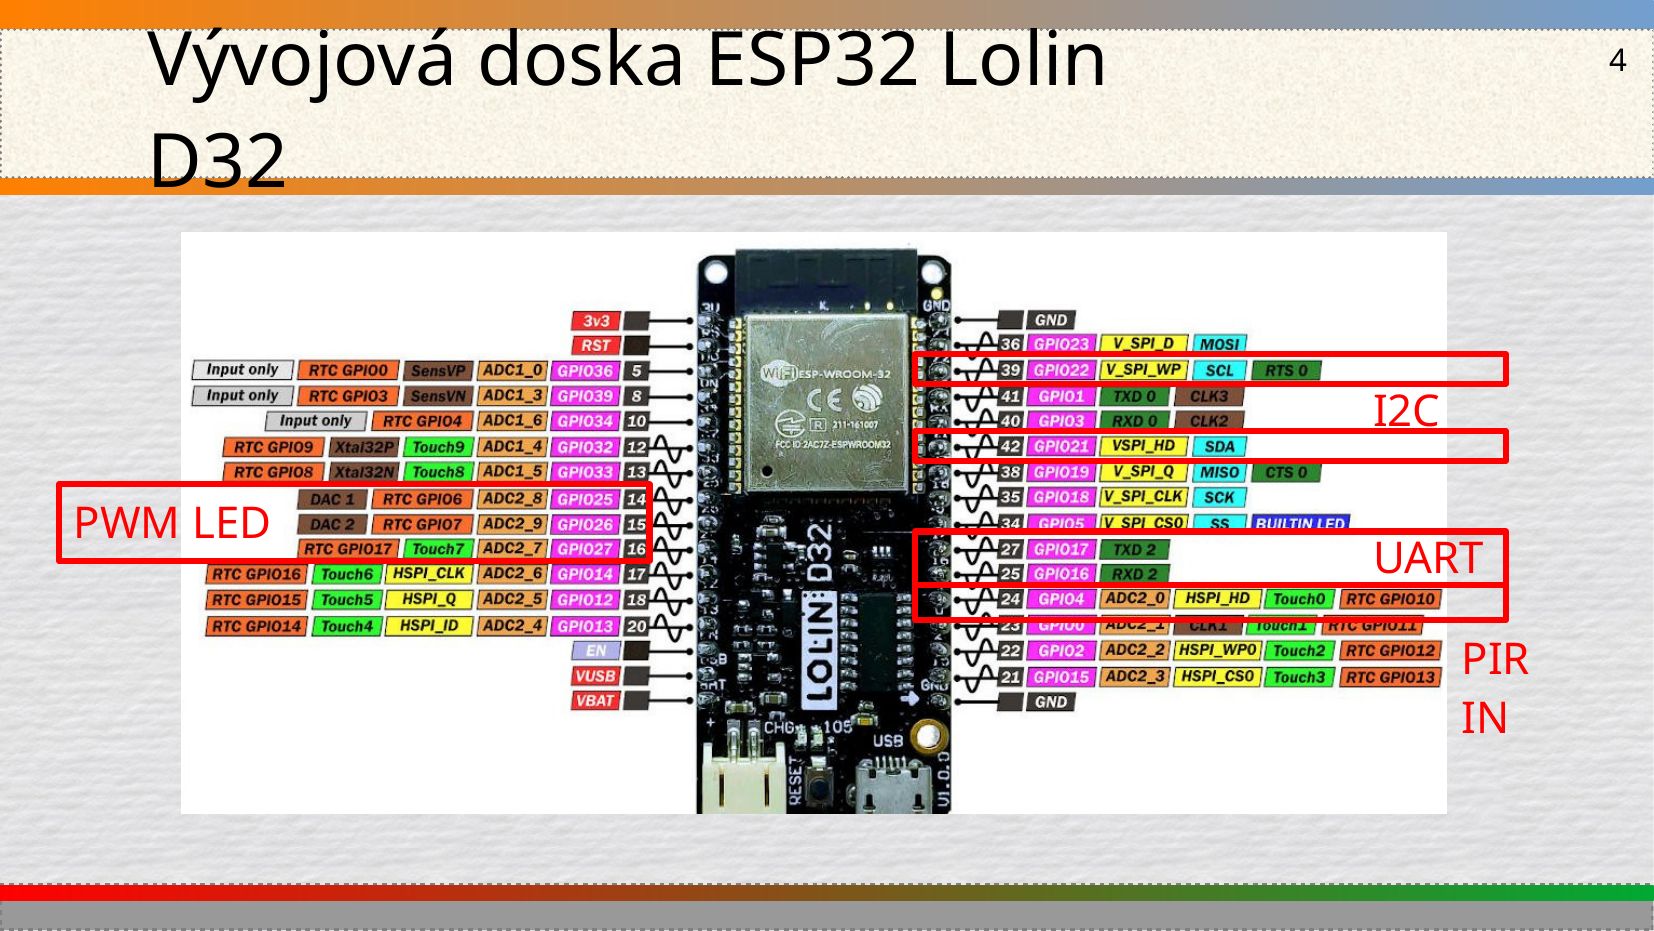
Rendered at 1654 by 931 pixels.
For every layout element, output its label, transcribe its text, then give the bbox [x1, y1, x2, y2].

title Vývojová doska ESP32 Lolin D32 [147, 29, 1270, 185]
text_box PWM LED [59, 484, 296, 624]
text_box [0, 885, 1654, 931]
text_box UART [1358, 519, 1506, 582]
text_box <číslo> [1594, 31, 1654, 91]
picture [0, 195, 1654, 885]
text_box I2C [1358, 372, 1477, 450]
text_box UART [1358, 588, 1503, 597]
text_box PIR IN [1446, 620, 1595, 698]
text_box [0, 0, 1654, 195]
